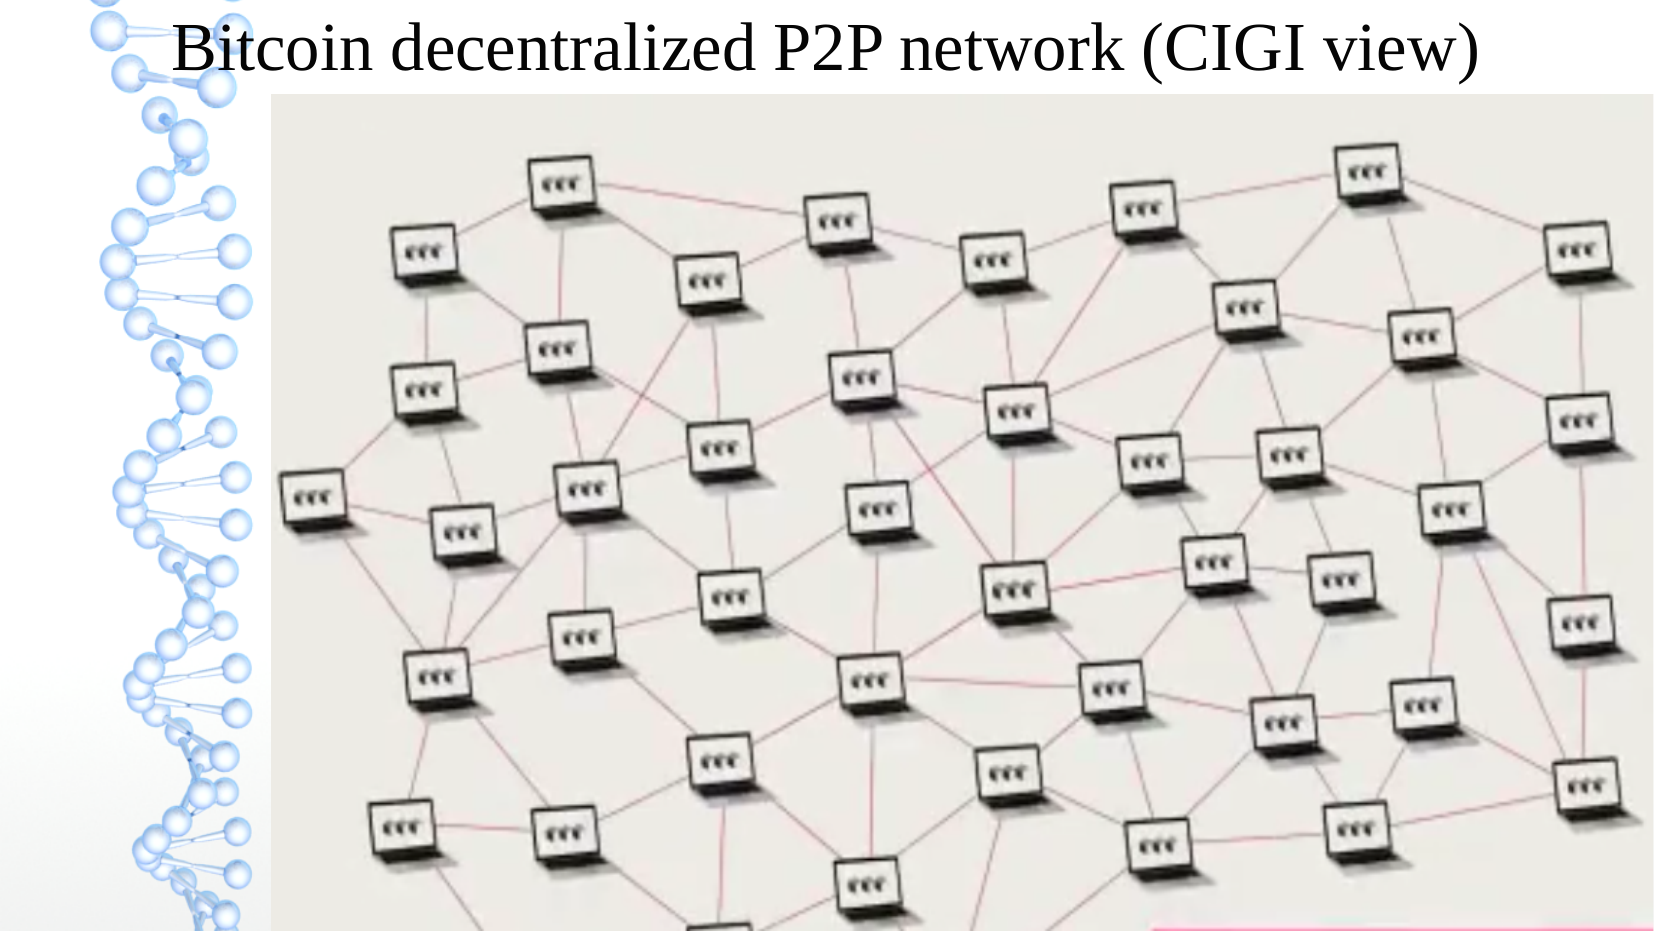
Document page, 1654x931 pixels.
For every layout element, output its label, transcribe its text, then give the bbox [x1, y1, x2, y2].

picture [0, 94, 1654, 931]
title Bitcoin decentralized P2P network (CIGI view) [0, 0, 1654, 95]
